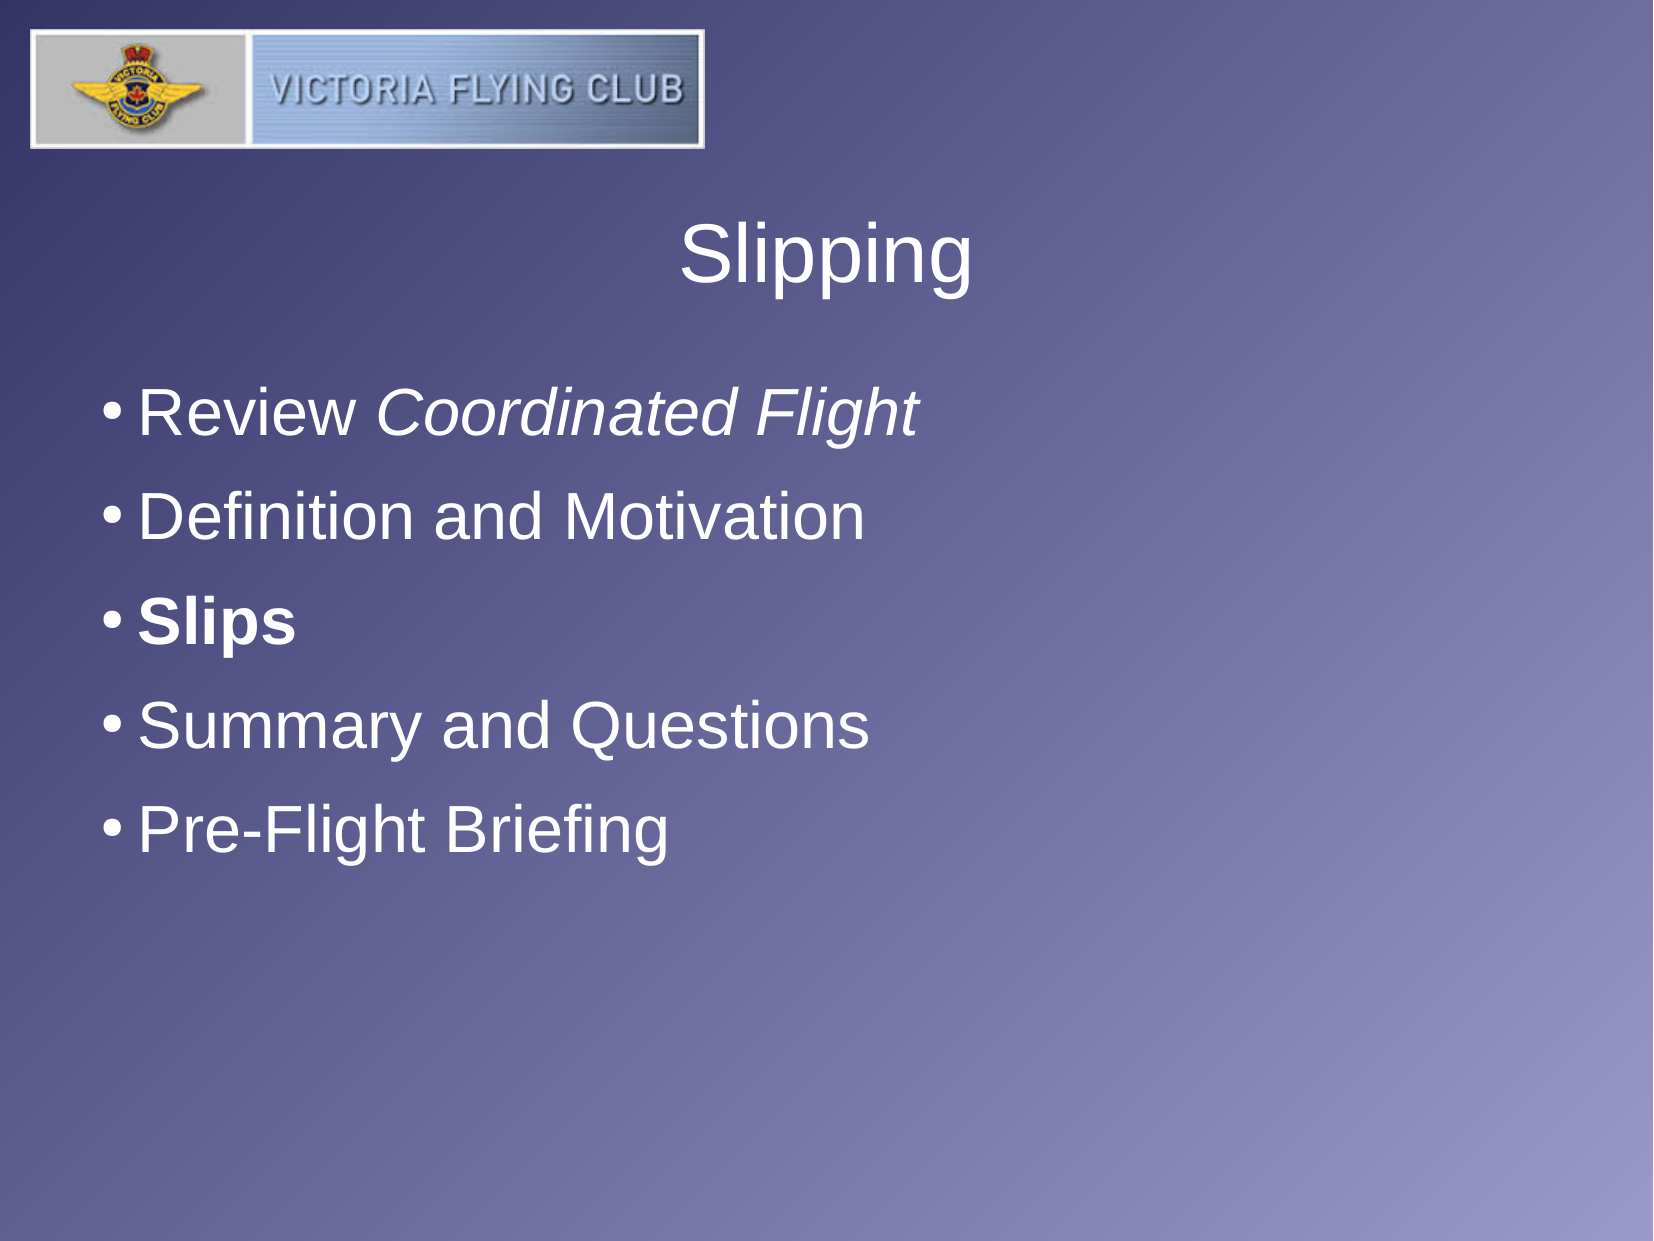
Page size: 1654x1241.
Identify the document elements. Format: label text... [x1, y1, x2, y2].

title Slipping [82, 150, 1571, 358]
list Review Coordinated Flight Definition and Motivation Slips Summary and Questions Pre-Flight Briefing [82, 375, 1571, 1095]
picture [30, 29, 705, 149]
